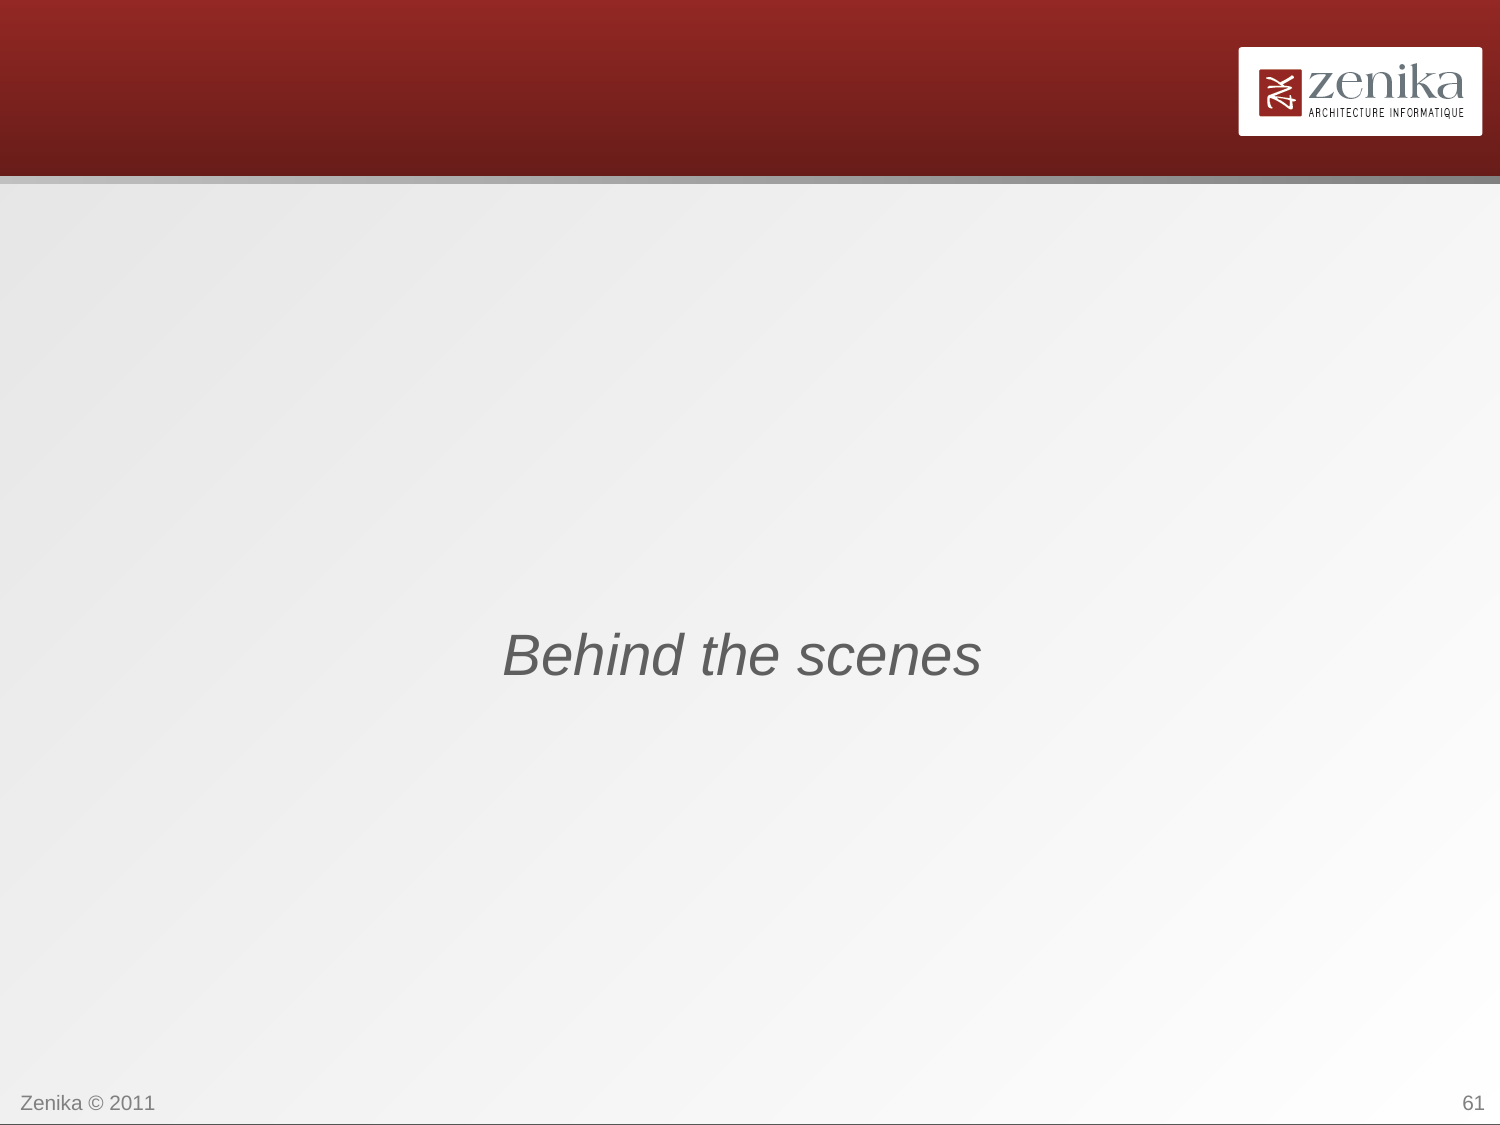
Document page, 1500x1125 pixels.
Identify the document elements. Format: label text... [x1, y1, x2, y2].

picture [1257, 58, 1464, 125]
subtitle Behind the scenes [50, 257, 1435, 1072]
